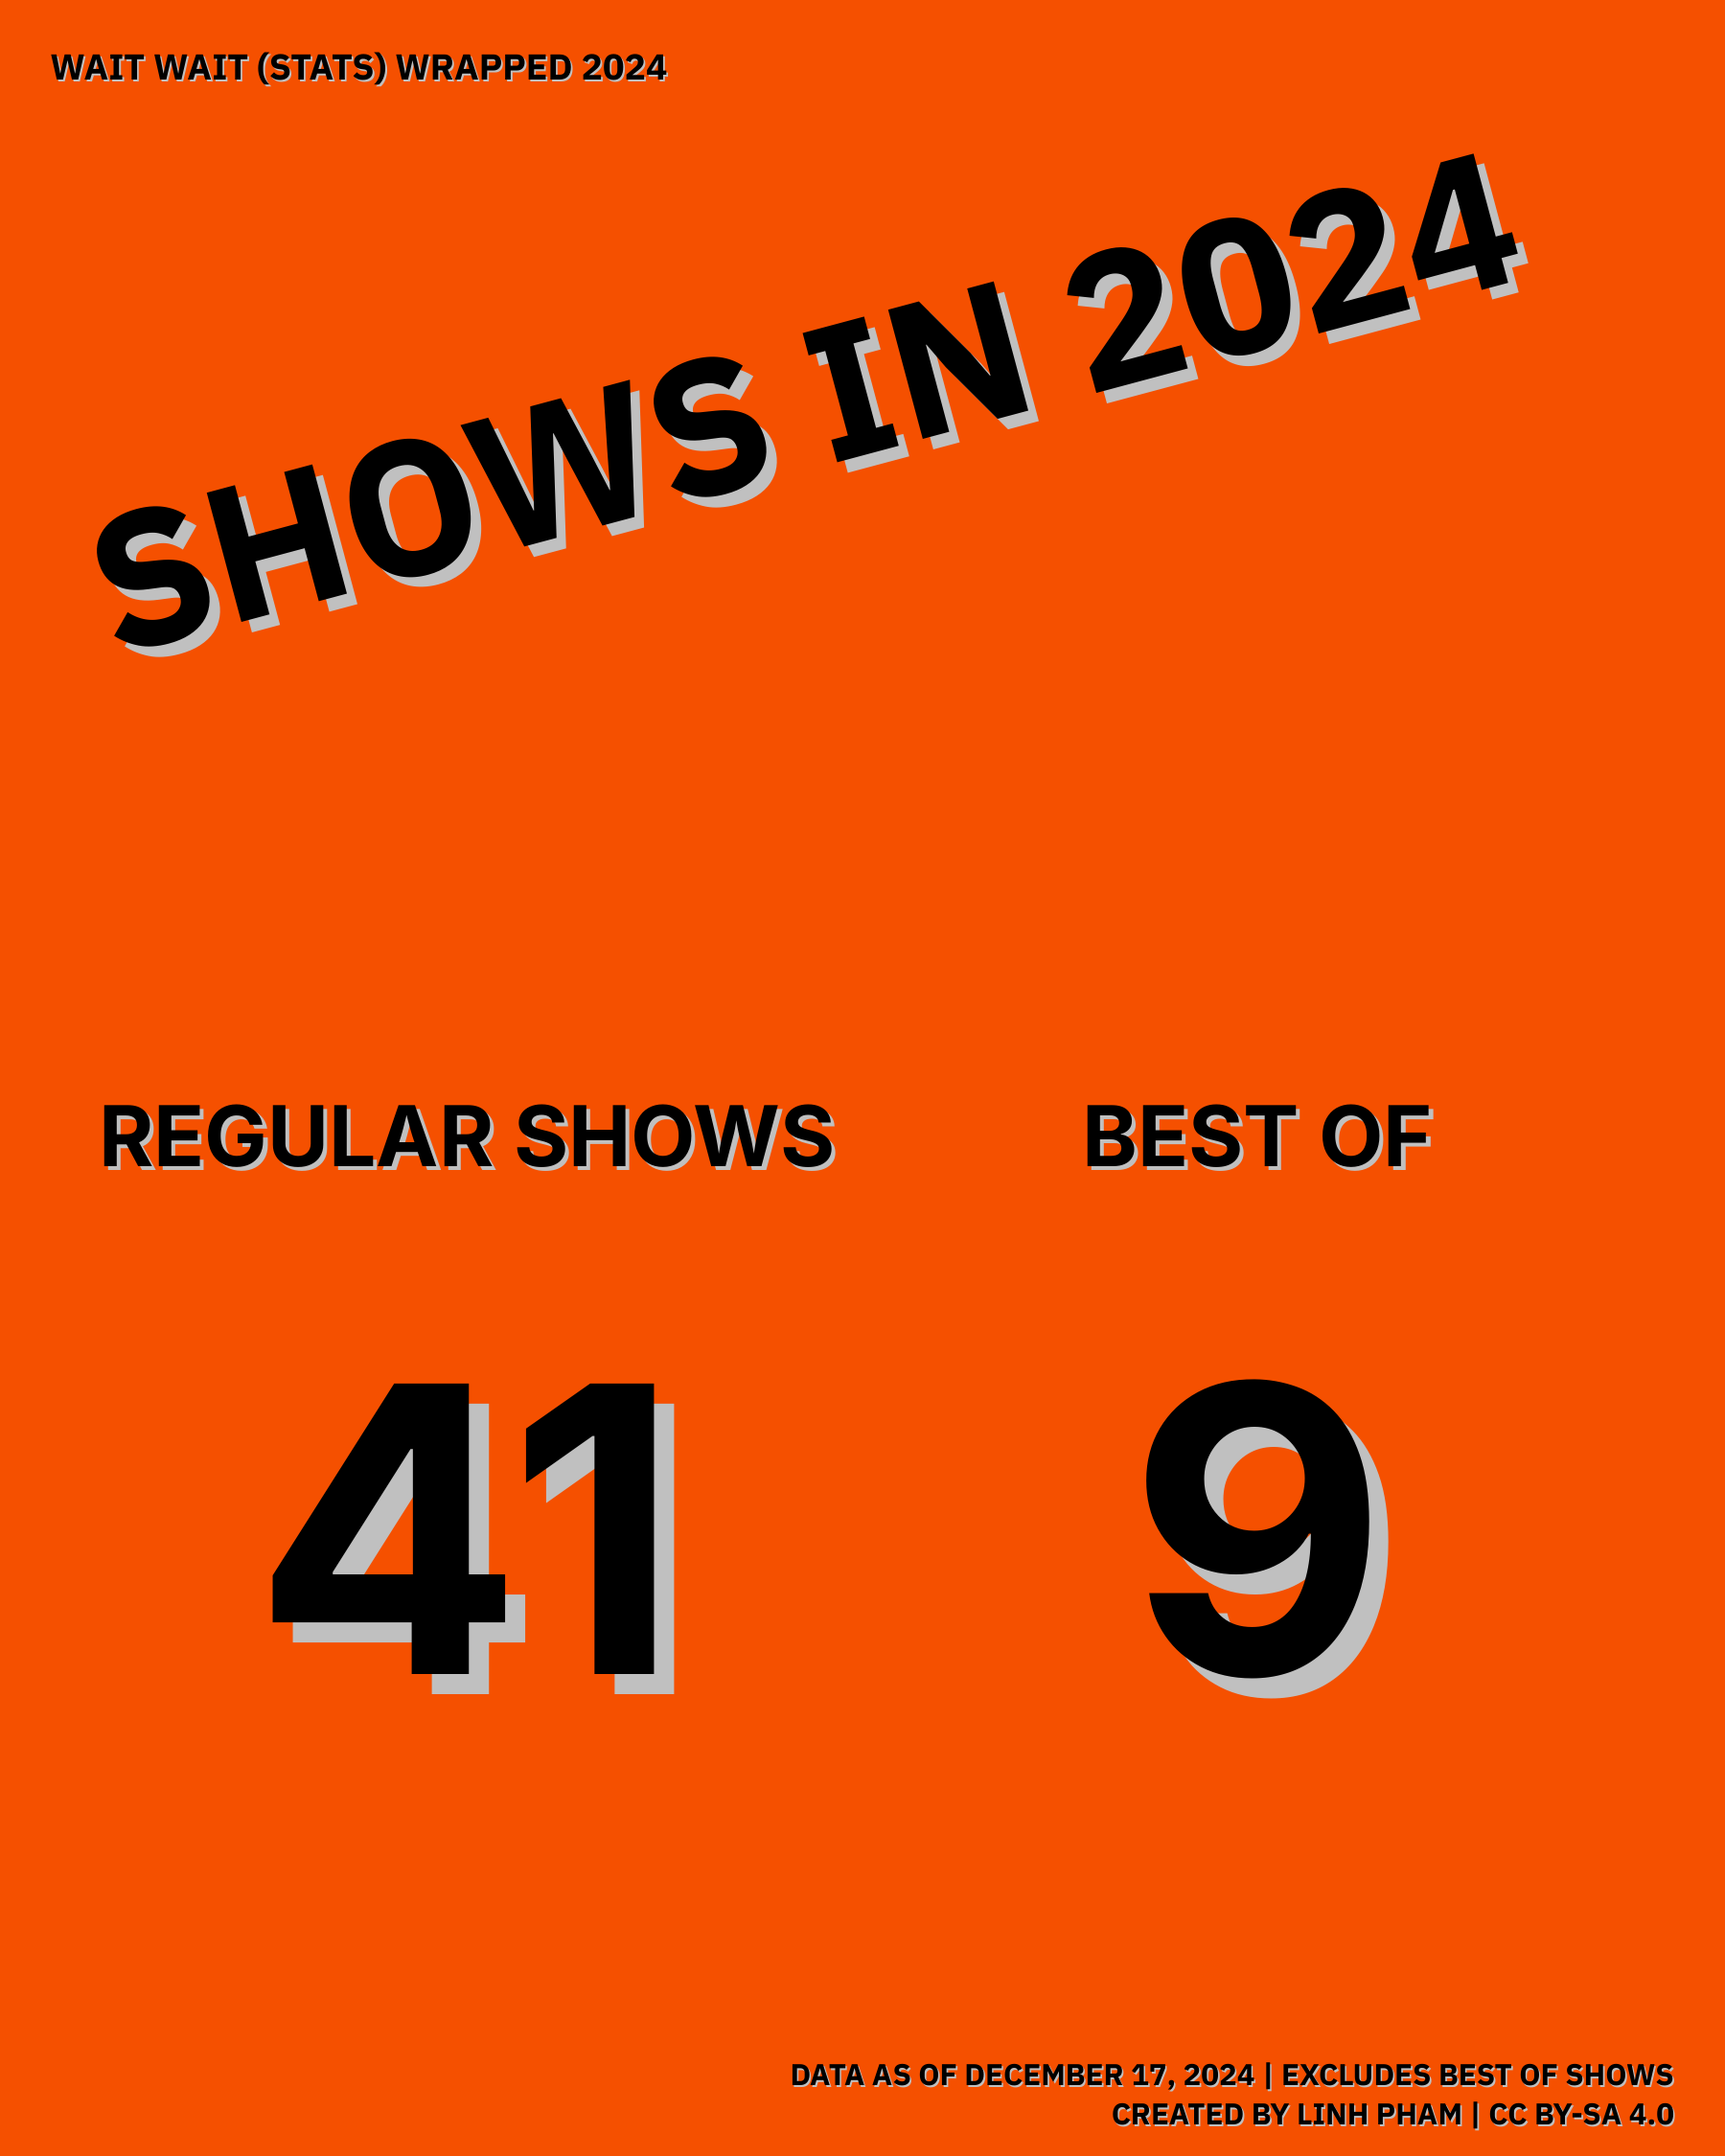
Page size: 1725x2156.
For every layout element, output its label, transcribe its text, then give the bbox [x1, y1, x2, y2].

text_box Data as of December 17, 2024 | Excludes Best Of Shows Created by Linh Pham | CC BY-SA 4.0 [35, 2048, 1690, 2141]
text_box REGULAR SHOWS 41 [72, 1078, 862, 1806]
text_box BEST OF 9 [862, 1078, 1654, 1806]
text_box WAIT WAIT (STATS) WRAPPED 2024 [35, 35, 1690, 98]
text_box SHOWS IN 2024 [46, 98, 1713, 719]
